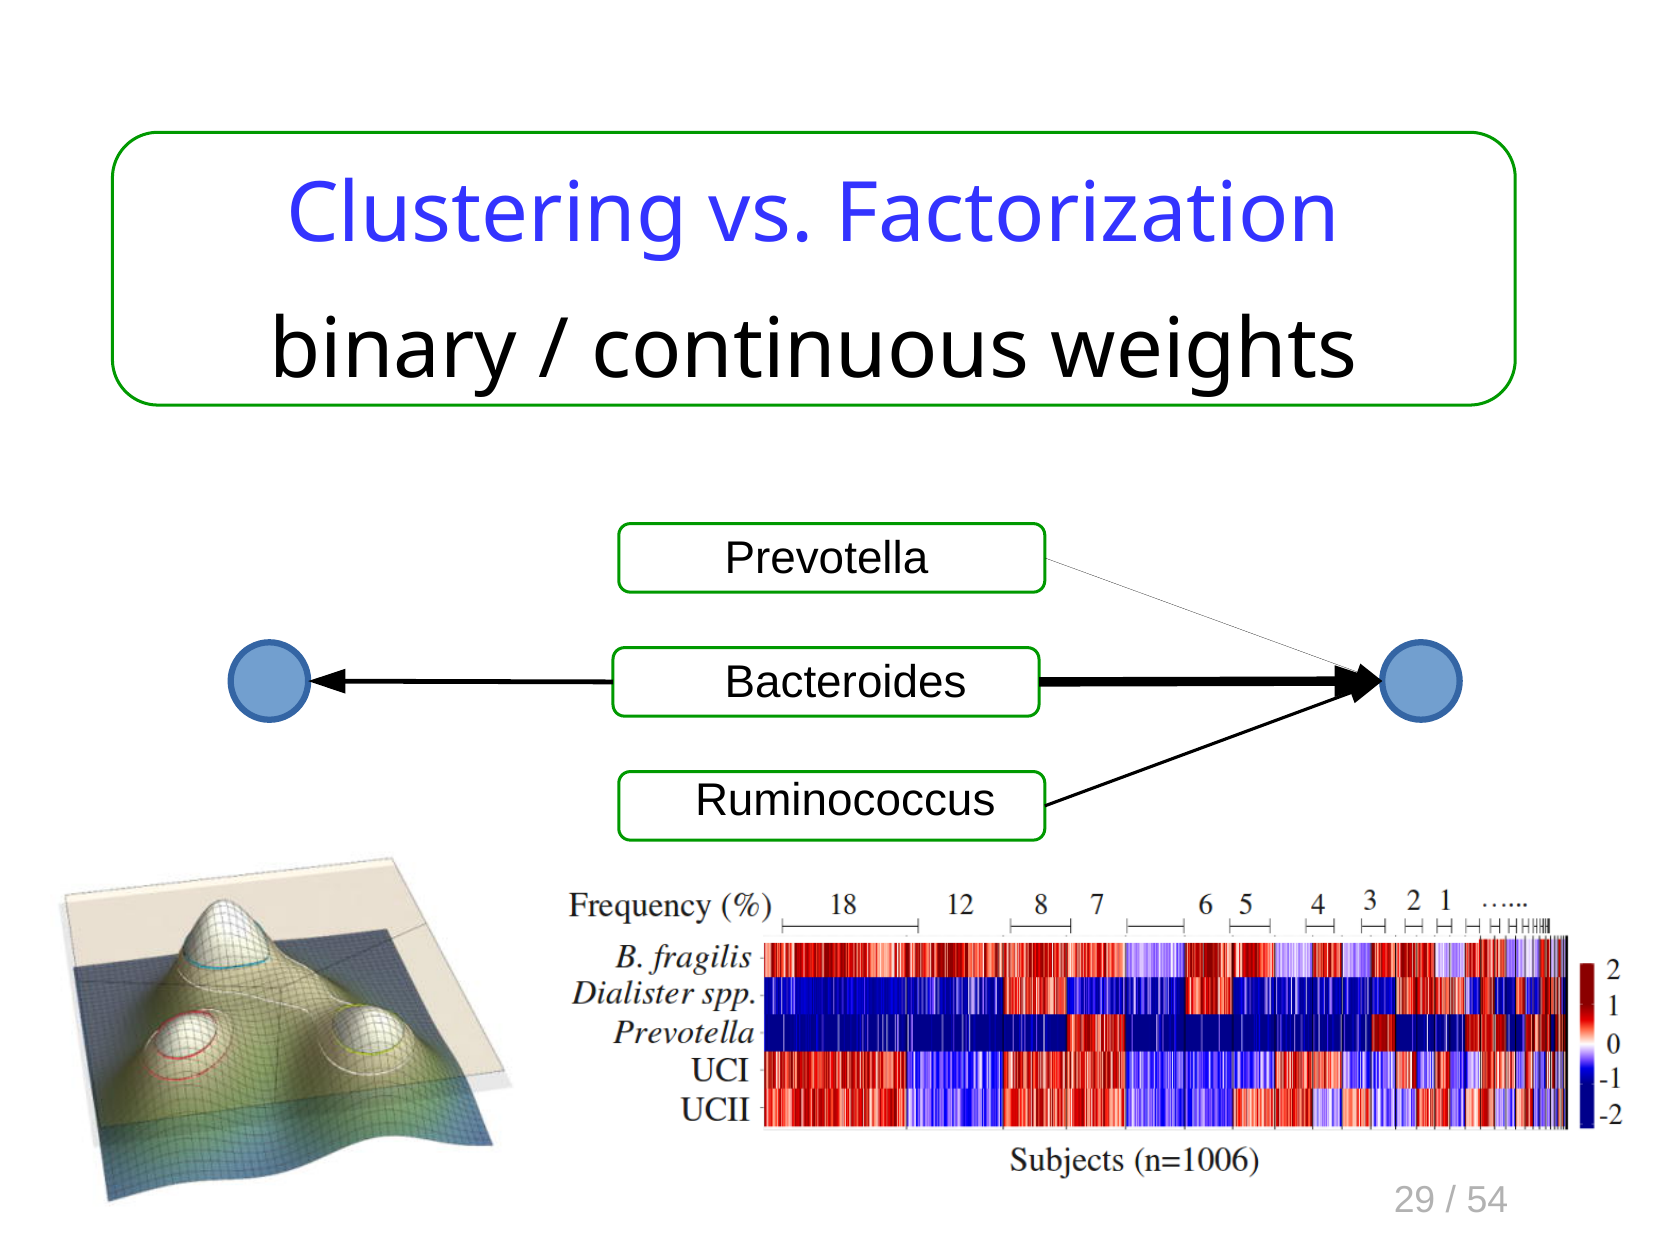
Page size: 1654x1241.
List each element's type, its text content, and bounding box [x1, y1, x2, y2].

text_box [1382, 642, 1460, 720]
text_box [618, 771, 1045, 841]
picture [50, 836, 515, 1218]
text_box Clustering vs. Factorization binary / continuous weights [112, 132, 1516, 406]
text_box Bacteroides [709, 648, 982, 717]
text_box [612, 647, 1040, 717]
picture [538, 879, 1634, 1188]
text_box Ruminococcus [680, 766, 1011, 835]
text_box [230, 642, 309, 720]
text_box <number> / 54 [1378, 1171, 1654, 1232]
text_box [618, 523, 1045, 593]
text_box Prevotella [709, 524, 944, 593]
